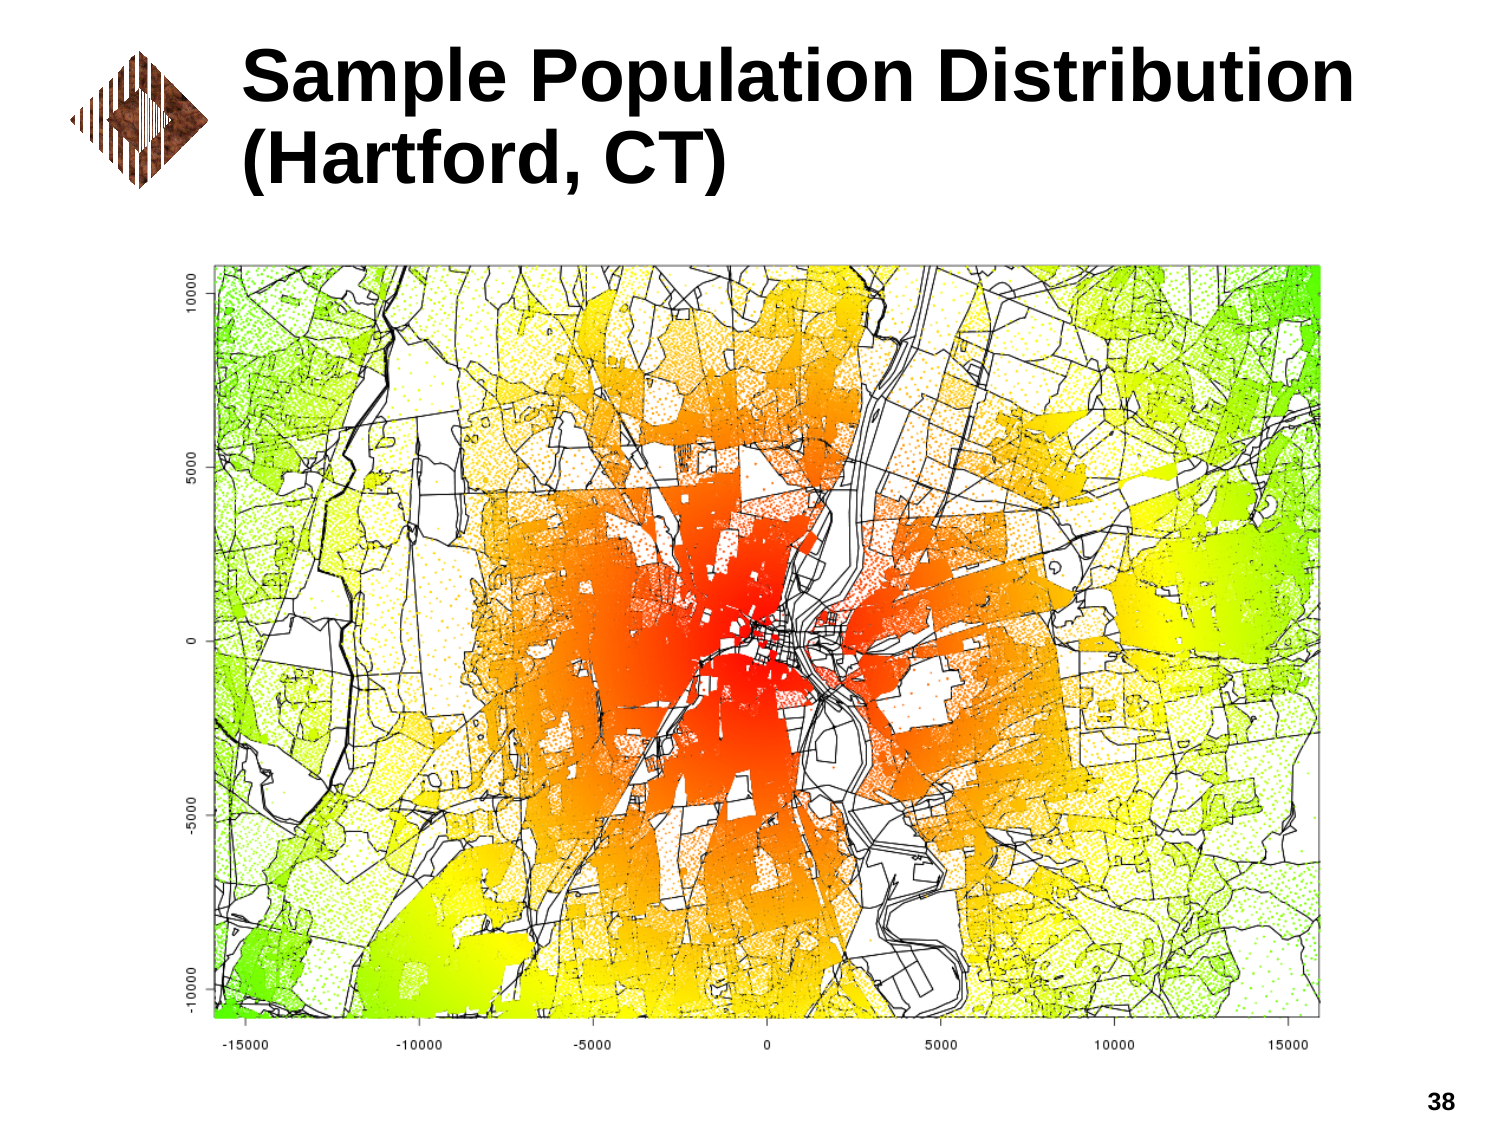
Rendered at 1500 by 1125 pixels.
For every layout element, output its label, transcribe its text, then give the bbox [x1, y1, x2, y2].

title Sample Population Distribution (Hartford, CT) [241, 30, 1453, 206]
picture [45, 29, 1355, 1104]
